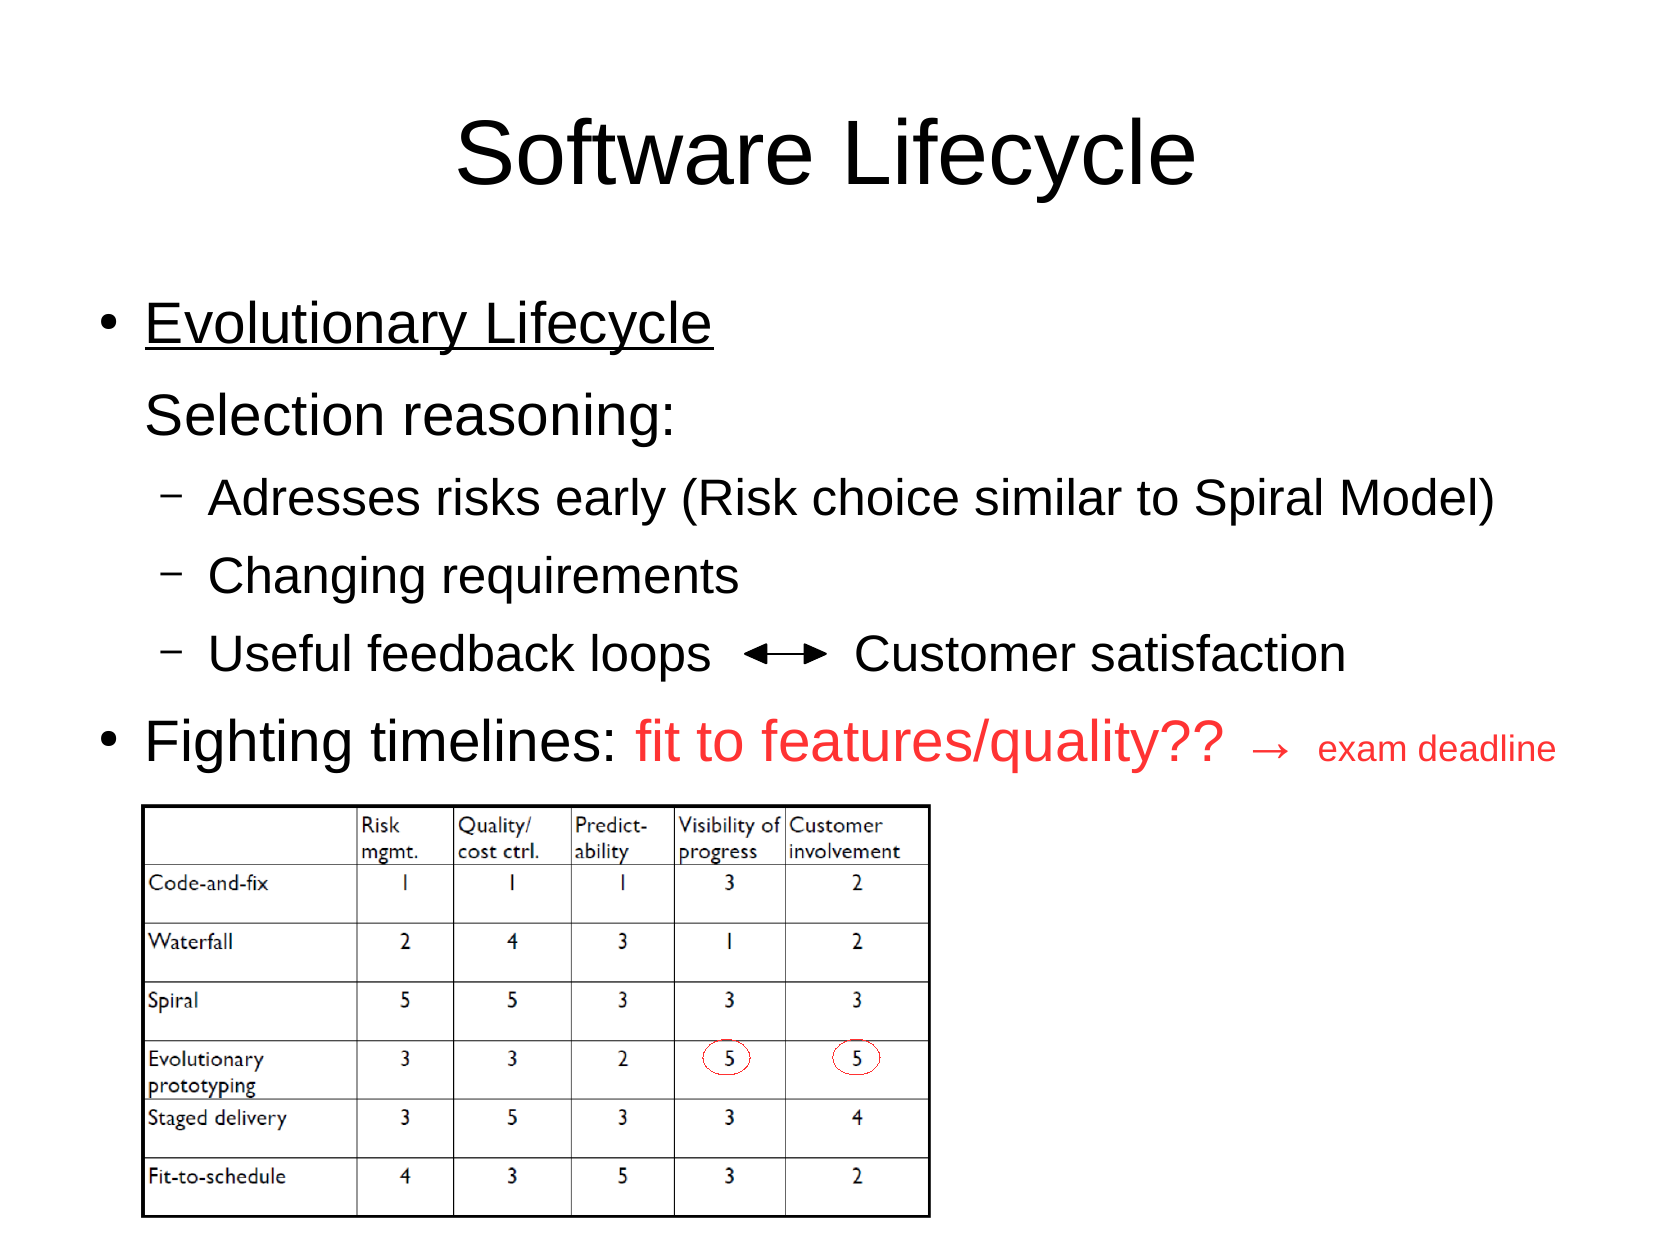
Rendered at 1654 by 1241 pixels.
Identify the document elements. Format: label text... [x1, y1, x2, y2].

list Evolutionary Lifecycle Selection reasoning: Adresses risks early (Risk choice similar to Spiral Model) Changing requirements Useful feedback loops Customer satisfaction Fighting timelines: fit to features/quality?? → exam deadline [82, 290, 1571, 792]
title Software Lifecycle [82, 49, 1571, 257]
text_box [832, 1039, 881, 1075]
picture [141, 803, 931, 1218]
text_box [702, 1039, 751, 1075]
